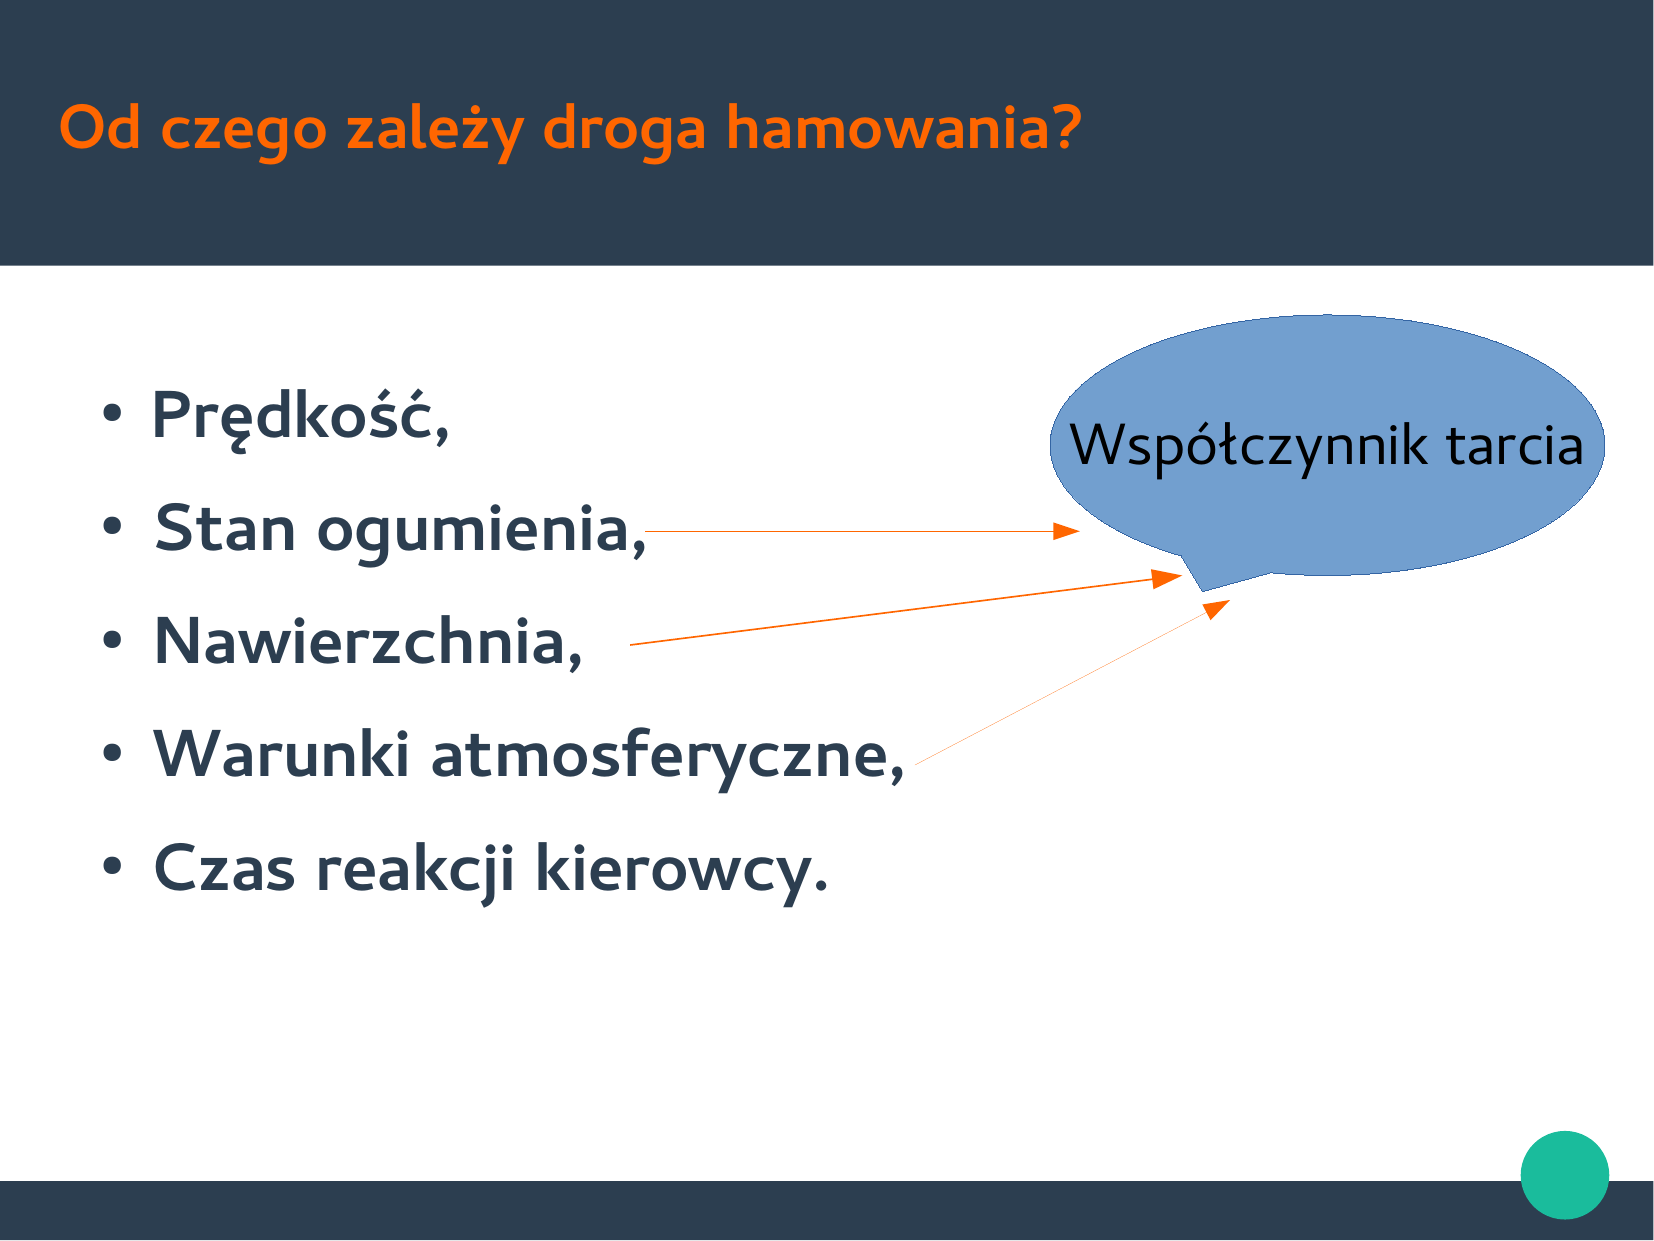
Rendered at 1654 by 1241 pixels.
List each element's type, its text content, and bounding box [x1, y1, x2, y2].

text_box Współczynnik tarcia [1050, 314, 1605, 592]
title Od czego zależy droga hamowania? [59, 49, 1595, 207]
list Prędkość, Stan ogumienia, Nawierzchnia, Warunki atmosferyczne, Czas reakcji kierowcy. [82, 372, 1571, 1093]
